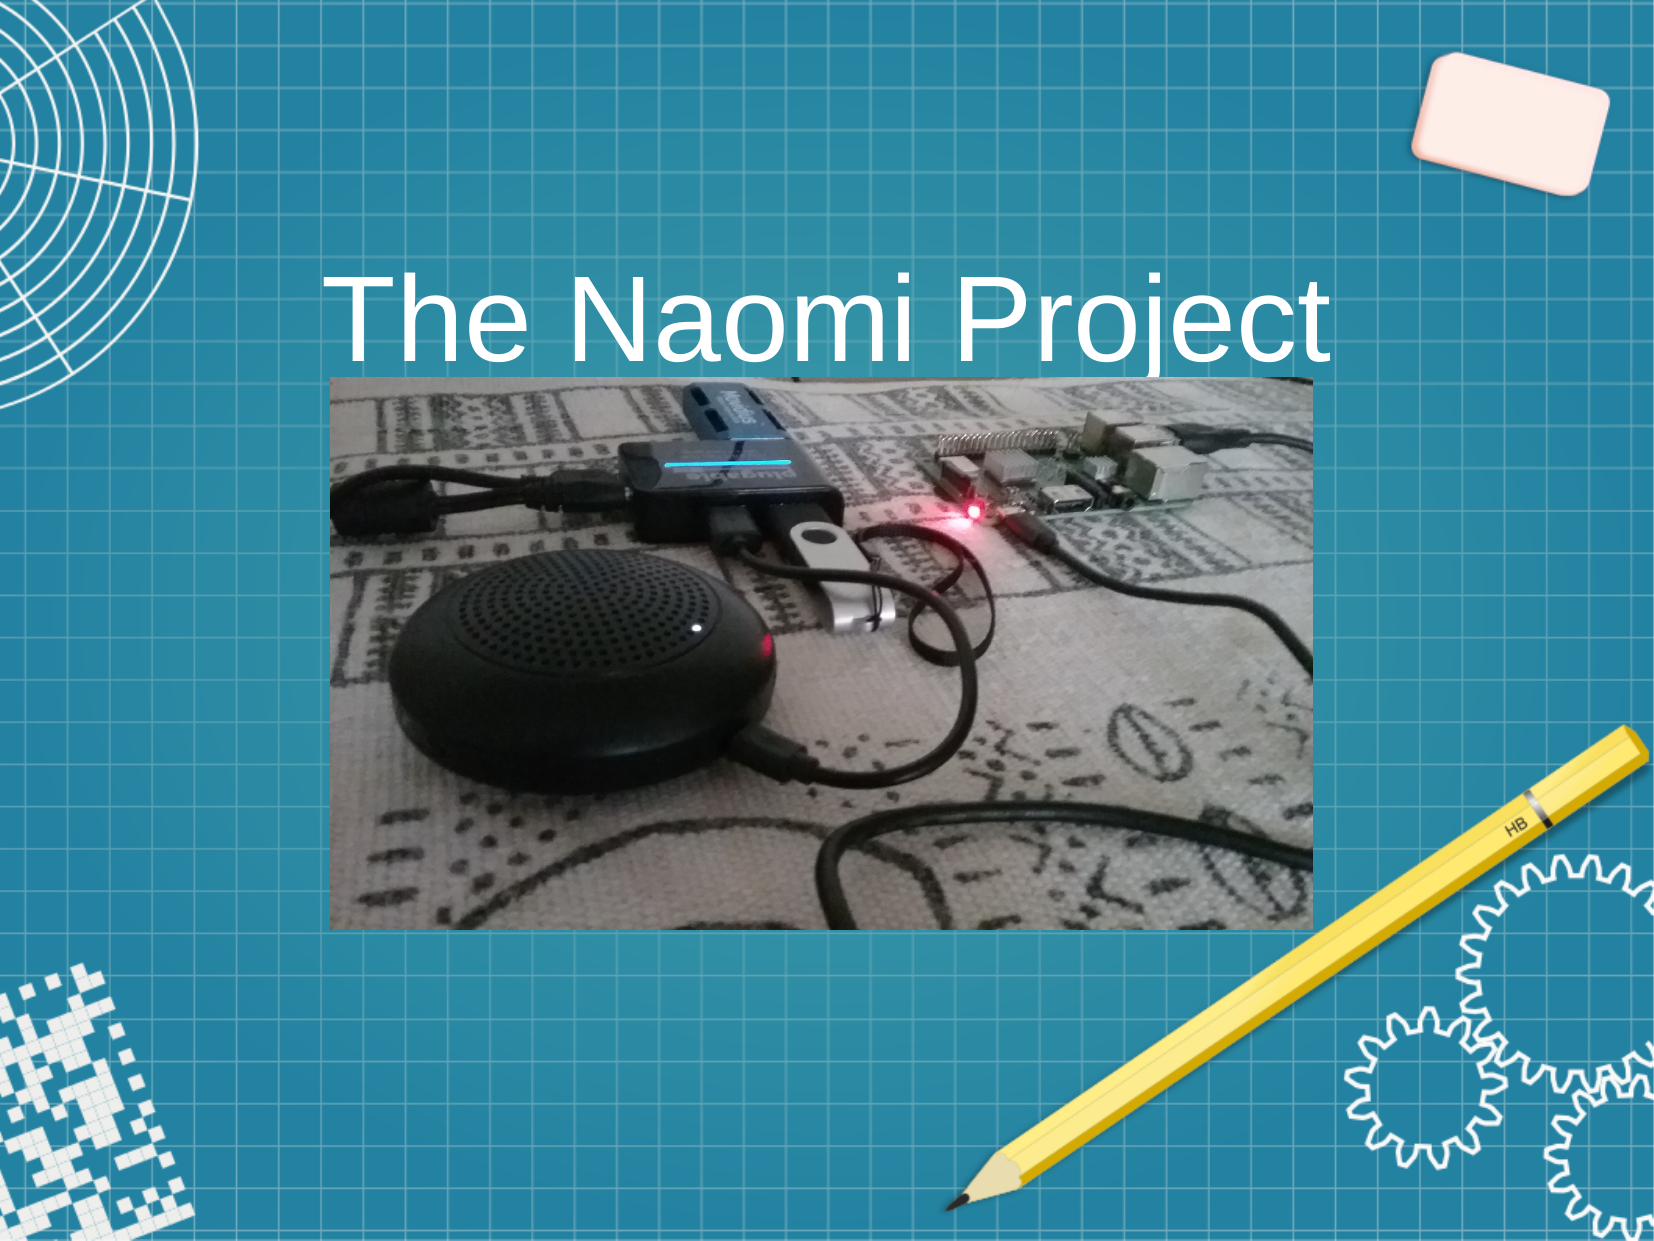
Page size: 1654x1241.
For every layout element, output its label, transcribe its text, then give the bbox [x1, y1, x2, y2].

title The Naomi Project [82, 177, 1571, 461]
picture [0, 0, 1654, 1241]
